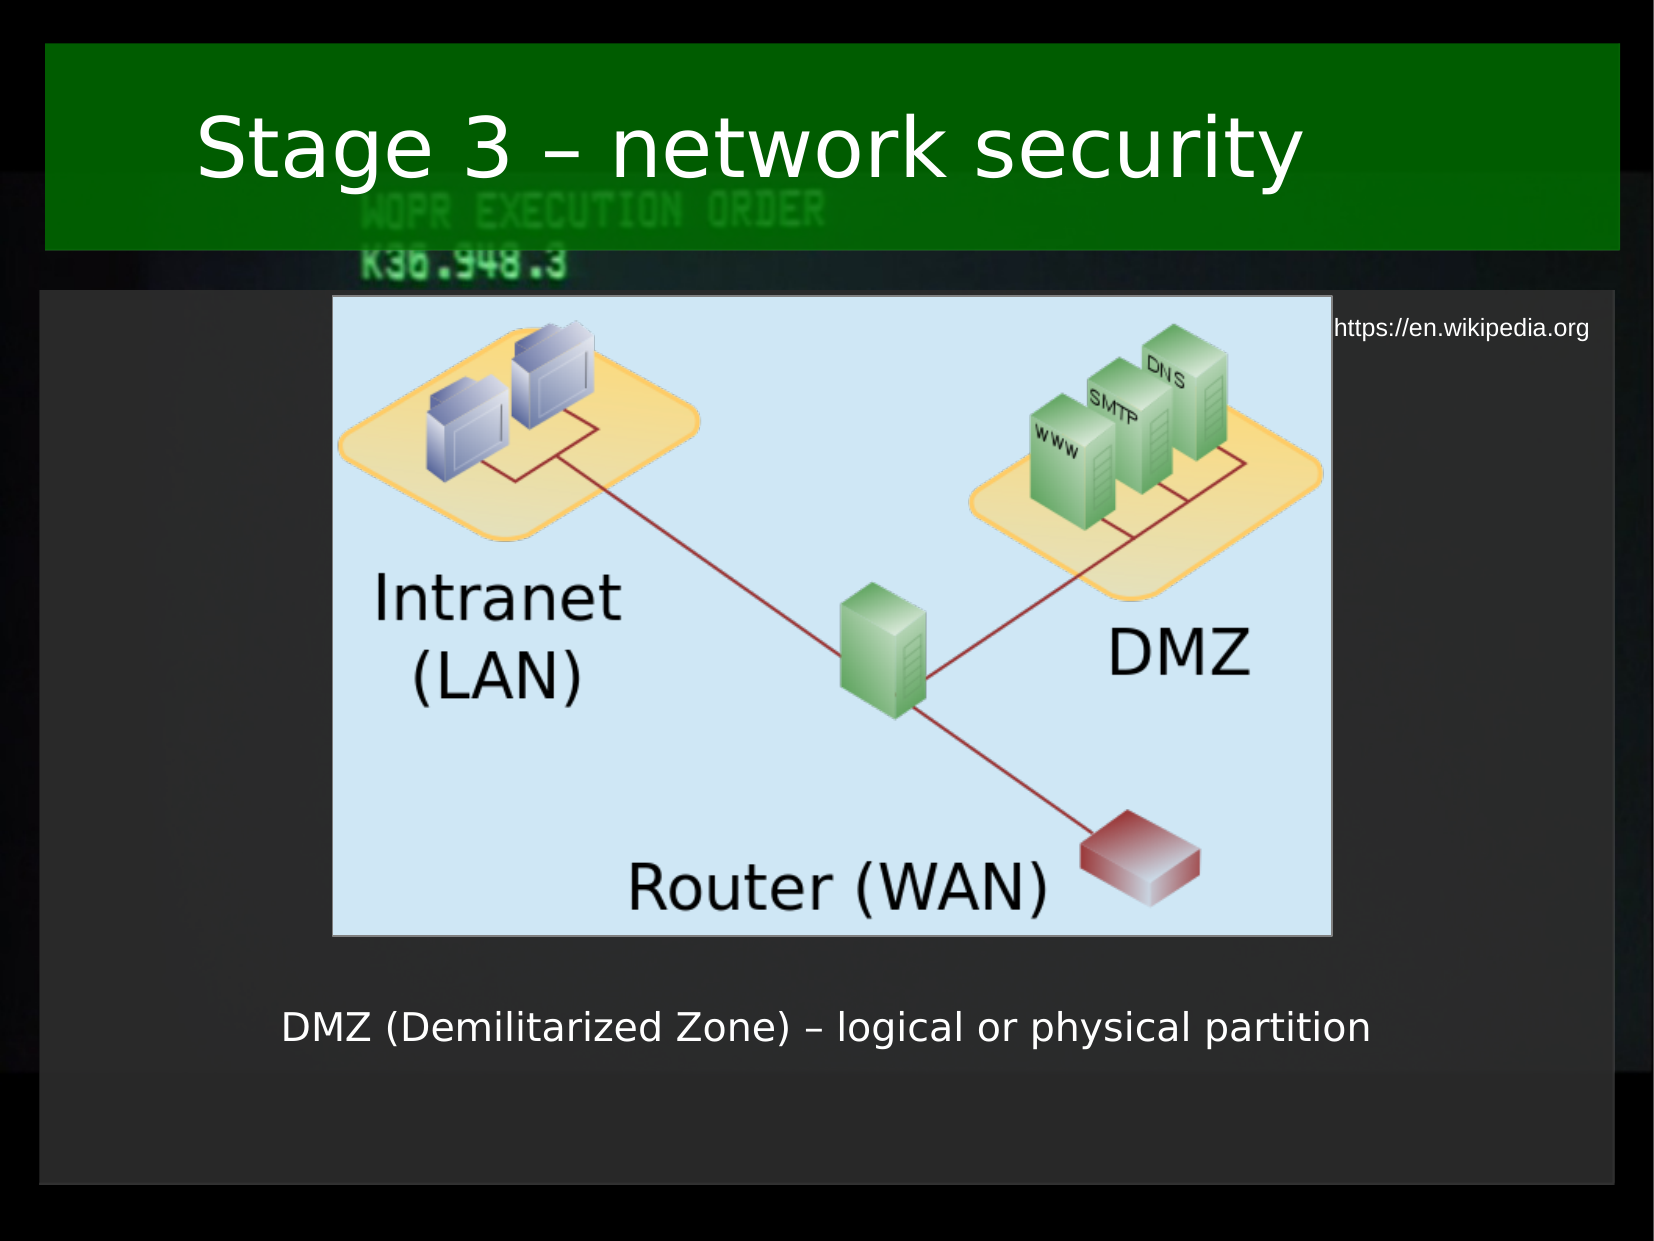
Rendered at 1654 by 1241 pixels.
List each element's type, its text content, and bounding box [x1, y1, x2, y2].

text_box https://en.wikipedia.org [1318, 302, 1606, 345]
text_box [39, 290, 1615, 1185]
title Stage 3 – network security [45, 43, 1621, 251]
text_box DMZ (Demilitarized Zone) – logical or physical partition [129, 996, 1524, 1150]
picture [0, 0, 1654, 1241]
